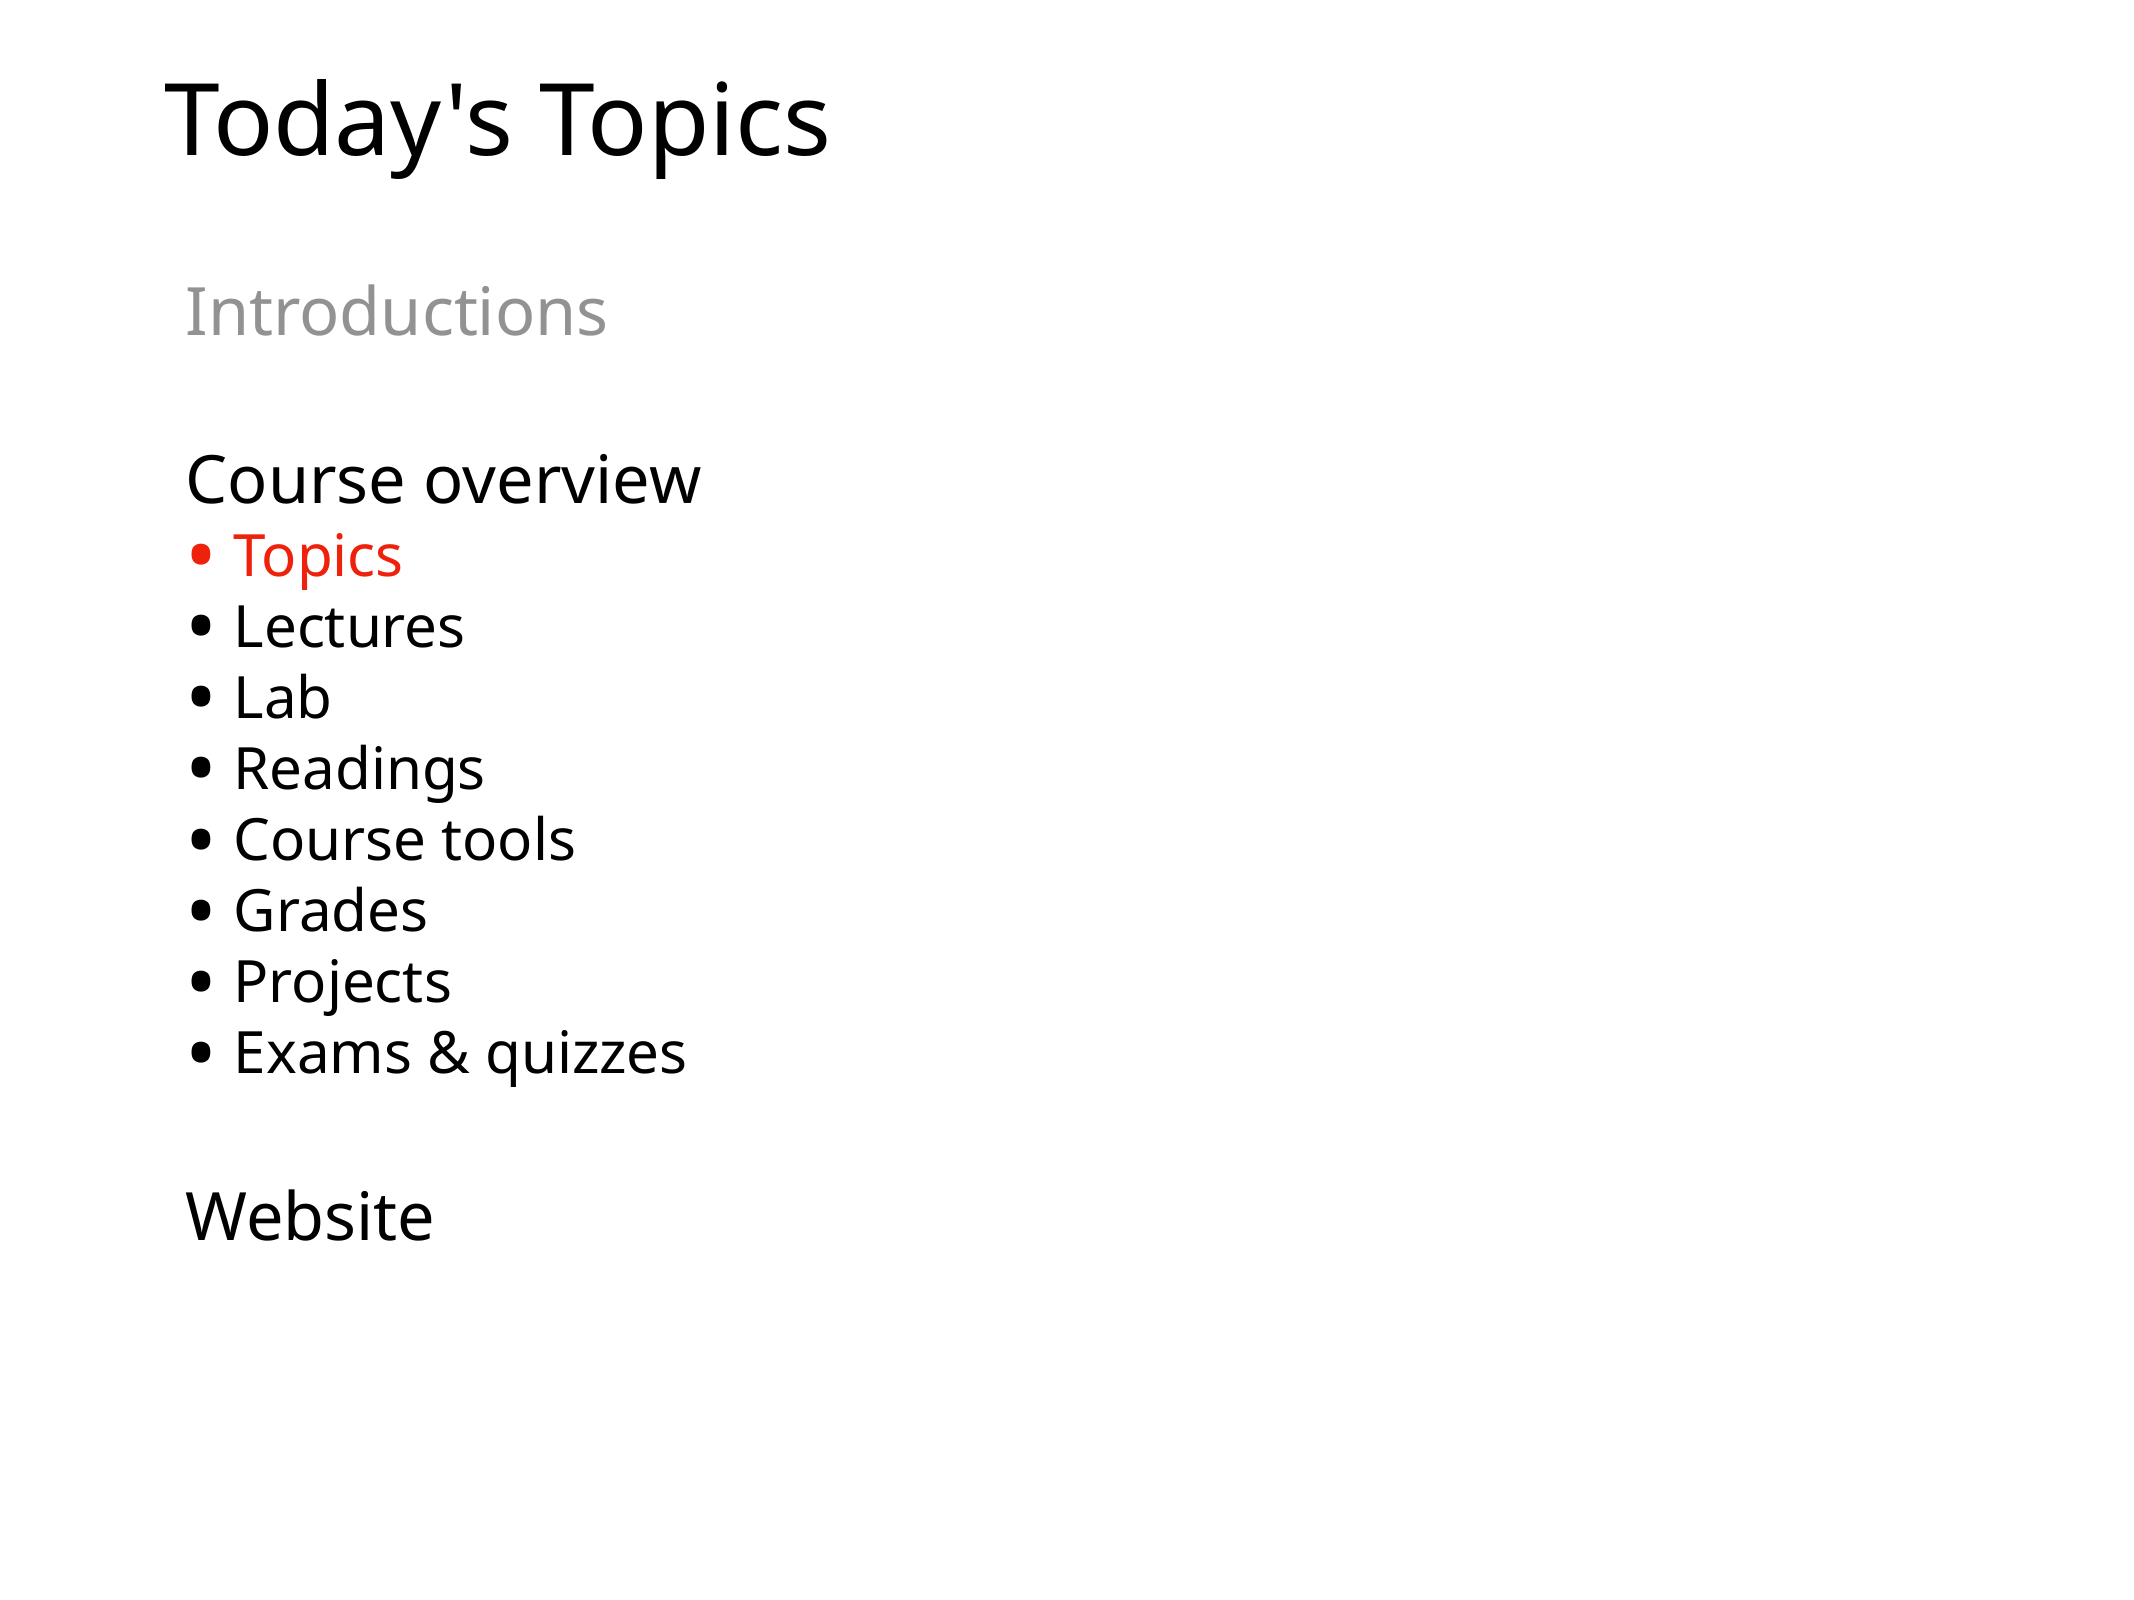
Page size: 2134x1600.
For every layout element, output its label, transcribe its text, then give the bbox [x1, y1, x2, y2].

text_box Today's Topics [156, 41, 1977, 190]
text_box Introductions Course overview Topics Lectures Lab Readings Course tools Grades Projects Exams & quizzes Website [156, 260, 1977, 1457]
